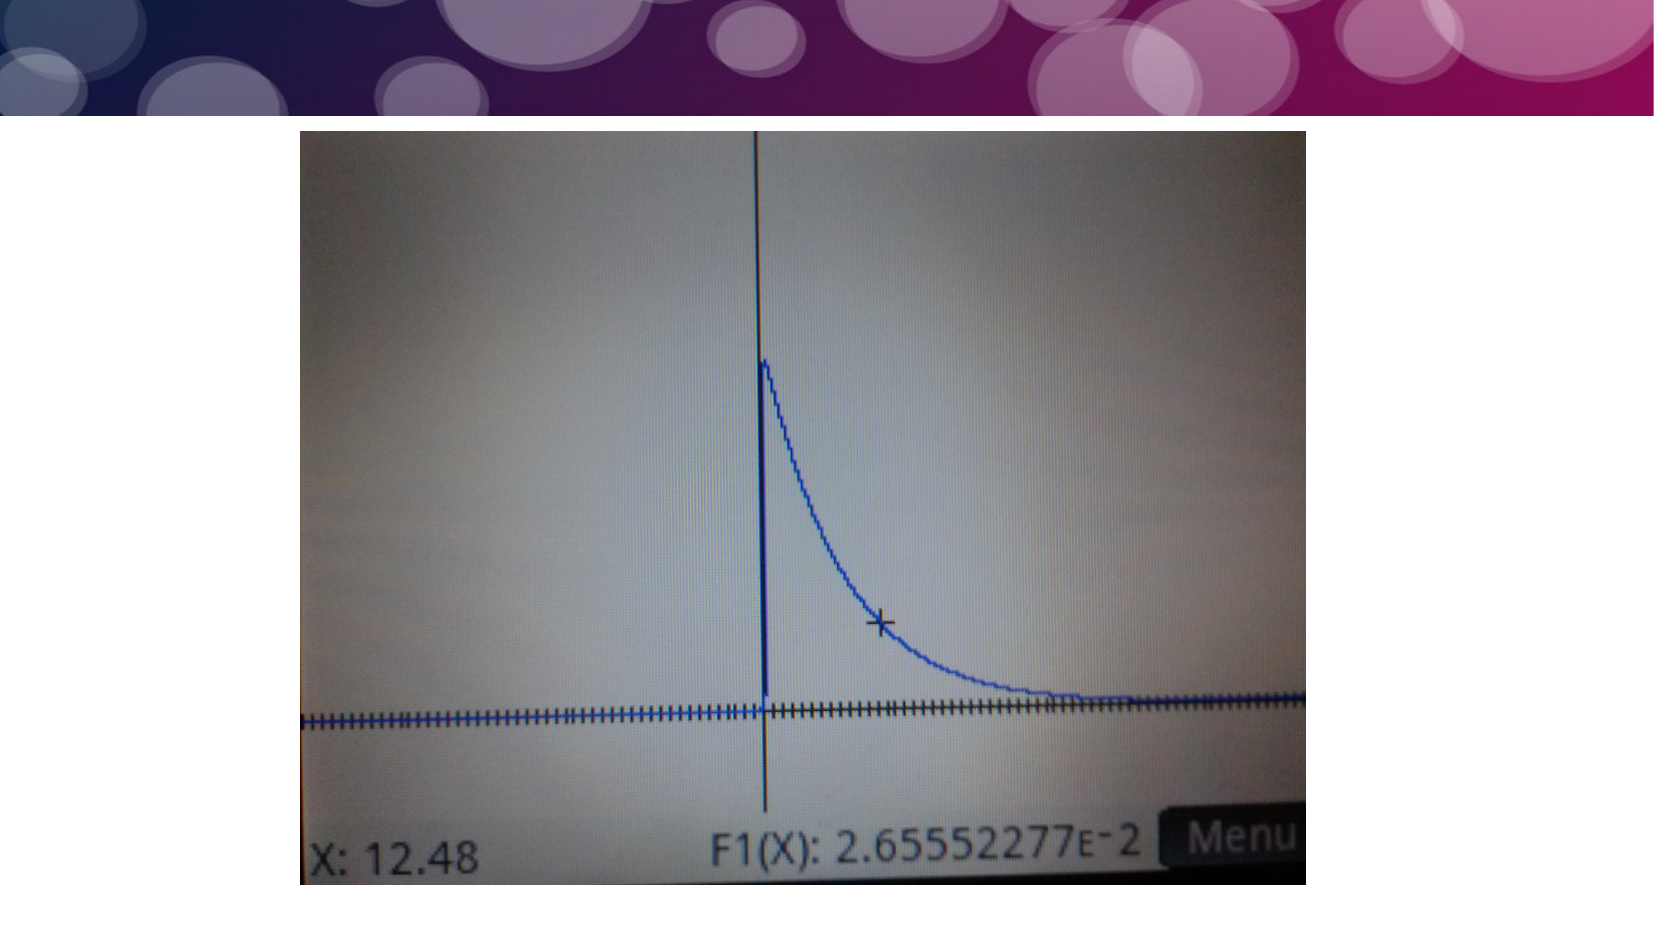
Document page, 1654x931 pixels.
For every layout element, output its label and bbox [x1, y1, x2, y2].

picture [0, 0, 1654, 116]
picture [300, 131, 1306, 886]
